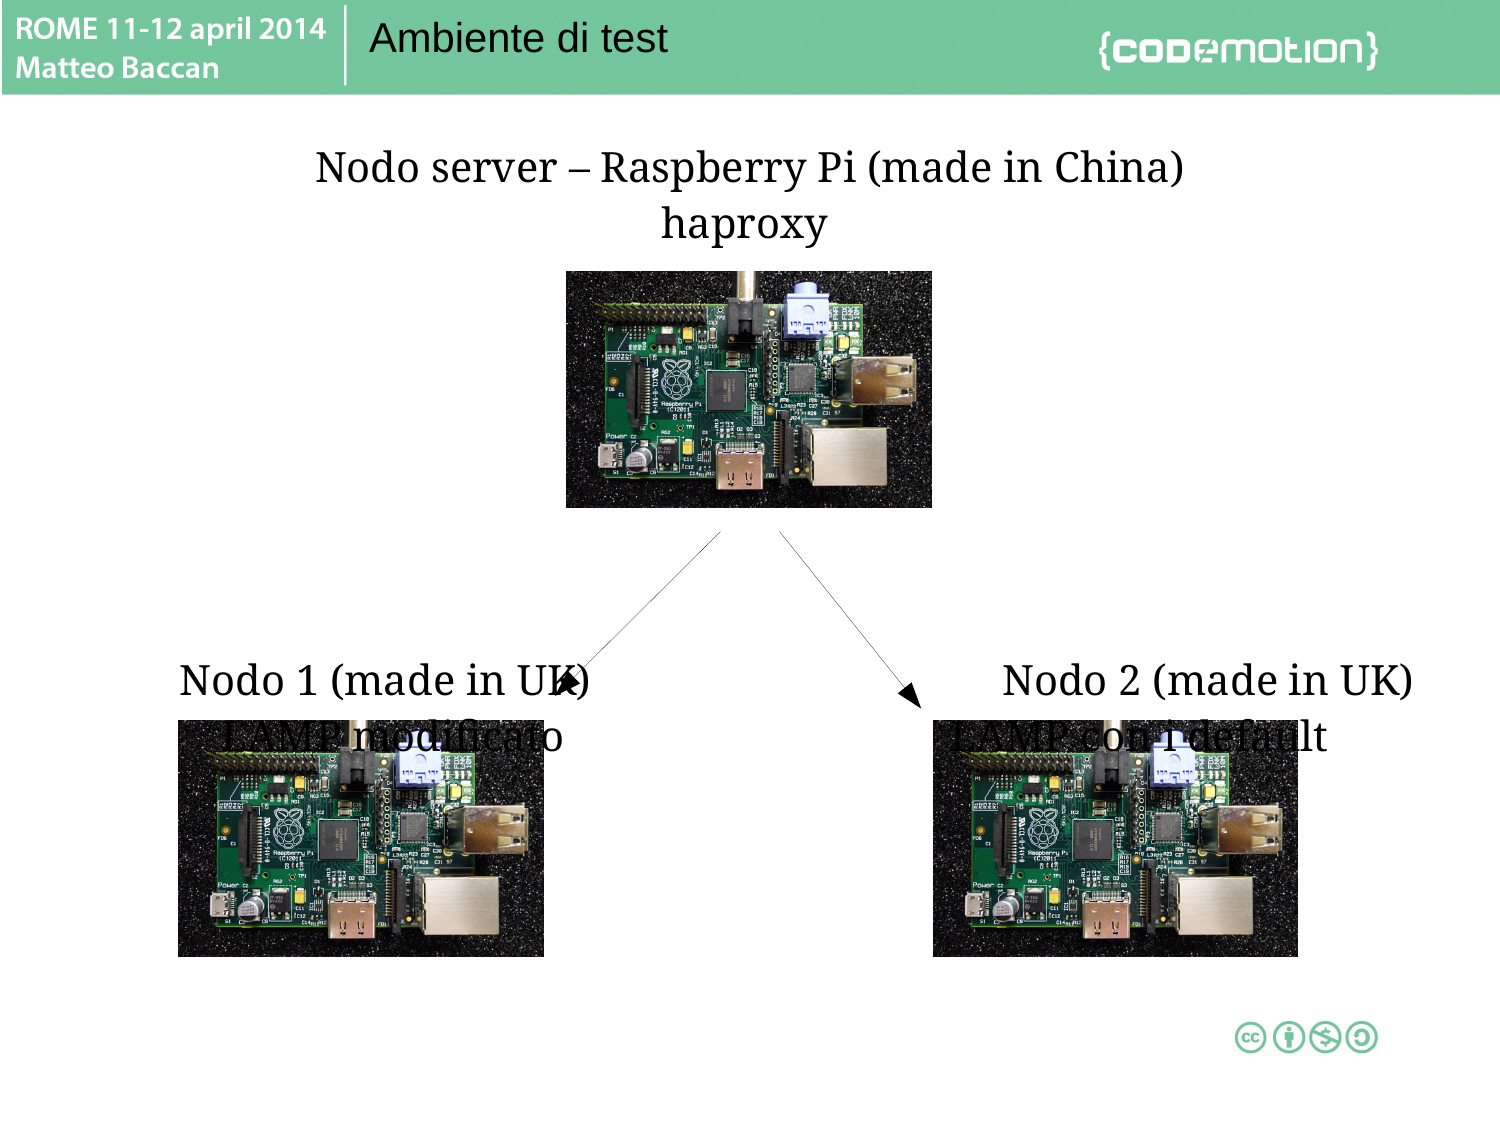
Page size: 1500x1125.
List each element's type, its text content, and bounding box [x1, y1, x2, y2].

text_box Nodo server – Raspberry Pi (made in China) haproxy Nodo 1 (made in UK) Nodo 2 (made in UK) LAMP modificato LAMP con i default [59, 129, 1441, 696]
list Ambiente di test [354, 7, 1380, 83]
picture [2, 0, 1500, 1125]
